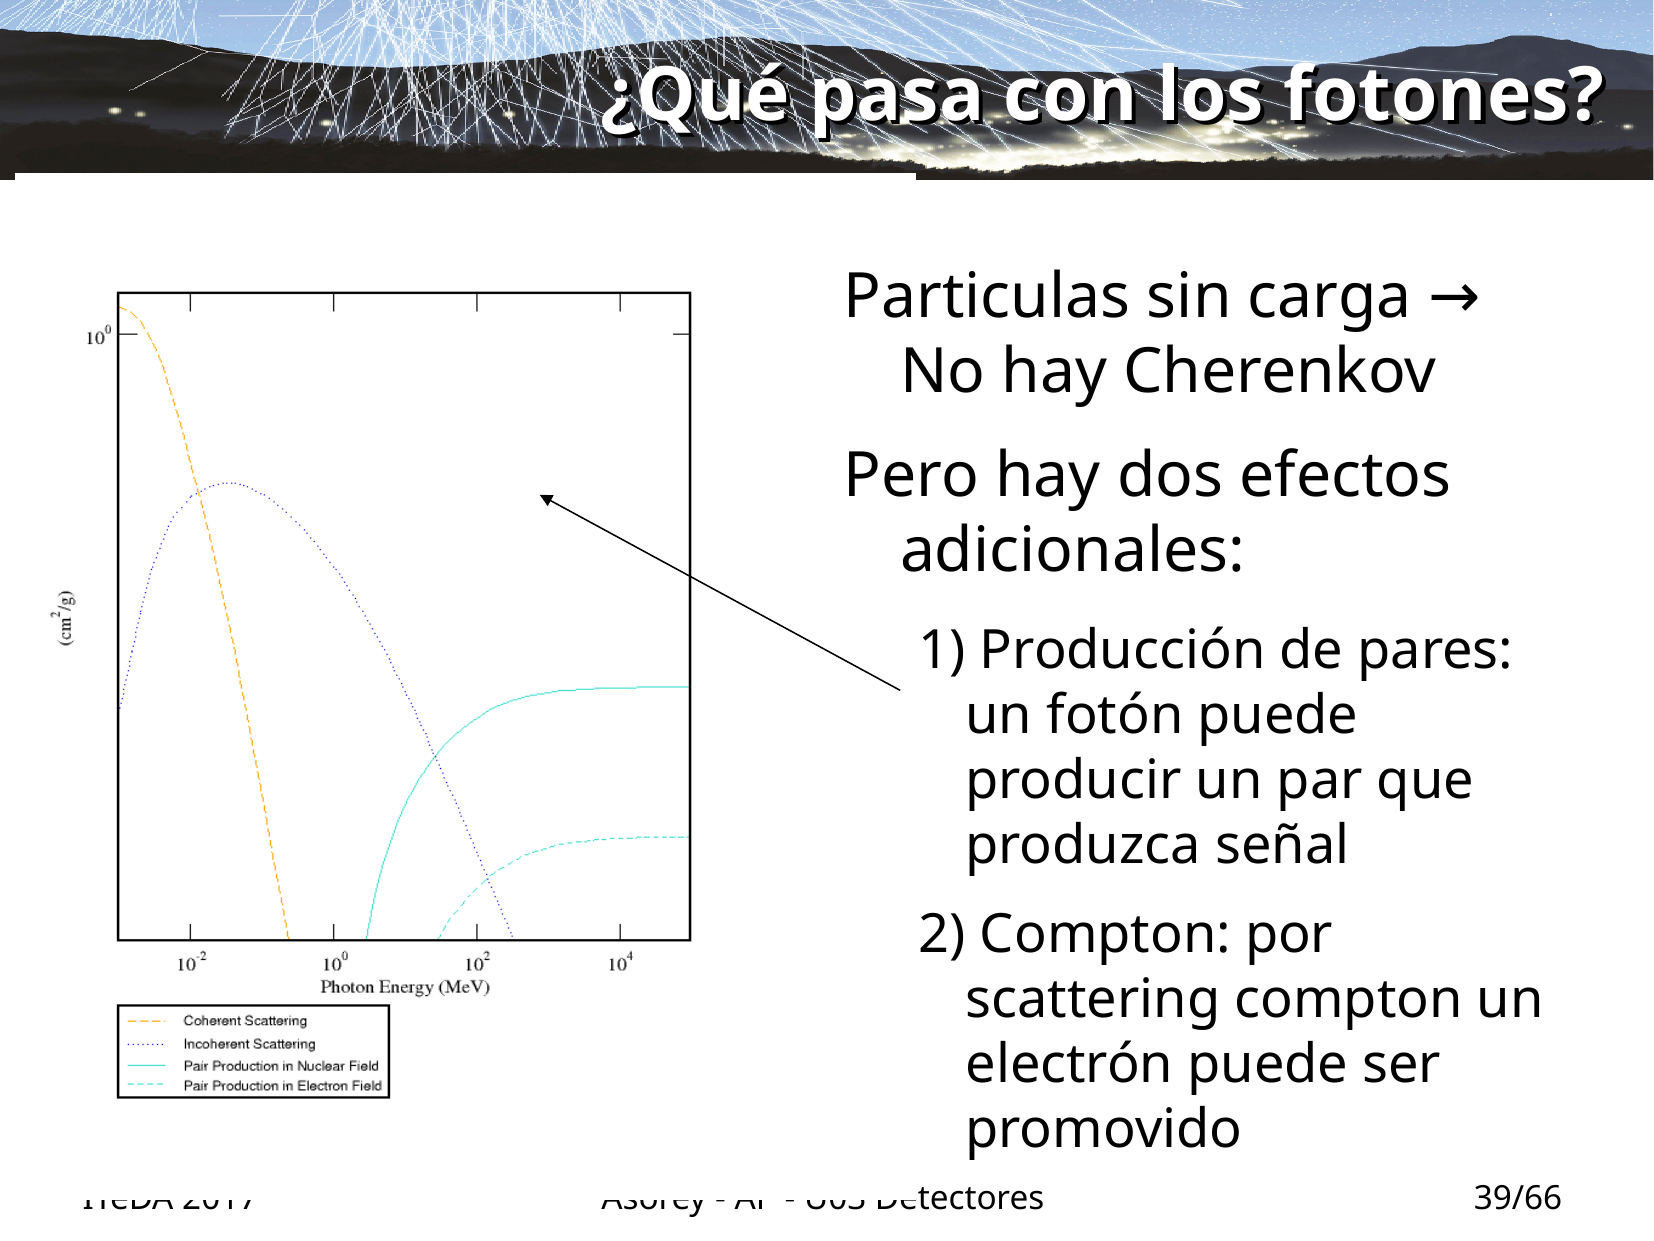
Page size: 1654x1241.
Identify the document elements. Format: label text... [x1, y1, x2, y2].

picture [0, 0, 1654, 1201]
list Particulas sin carga → No hay Cherenkov Pero hay dos efectos adicionales: 1) Producción de pares: un fotón puede producir un par que produzca señal 2) Compton: por scattering compton un electrón puede ser promovido [843, 254, 1569, 1172]
title ¿Qué pasa con los fotones? [45, 15, 1606, 166]
